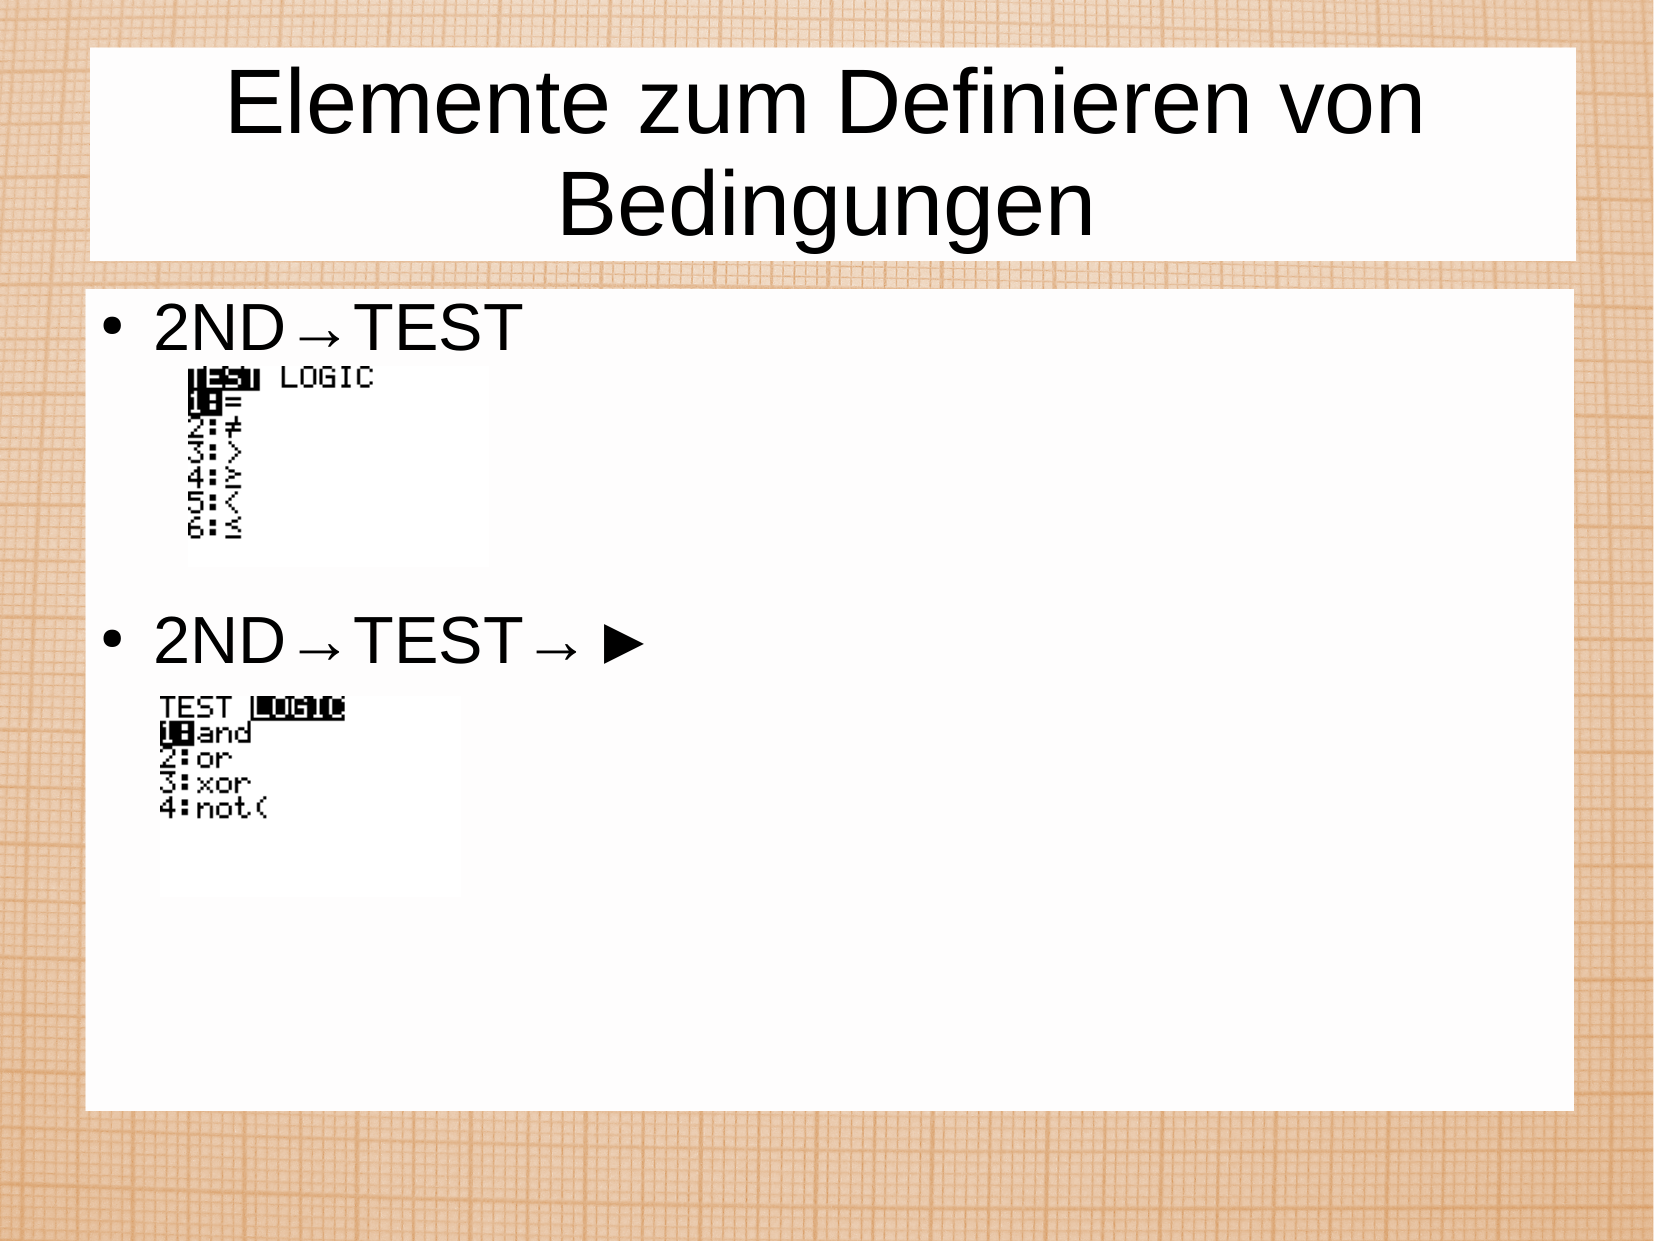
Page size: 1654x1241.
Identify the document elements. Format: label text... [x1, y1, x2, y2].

picture [0, 0, 1654, 1241]
list 2ND→TEST 2ND→TEST→► [82, 290, 1571, 1109]
title Elemente zum Definieren von Bedingungen [82, 49, 1571, 257]
